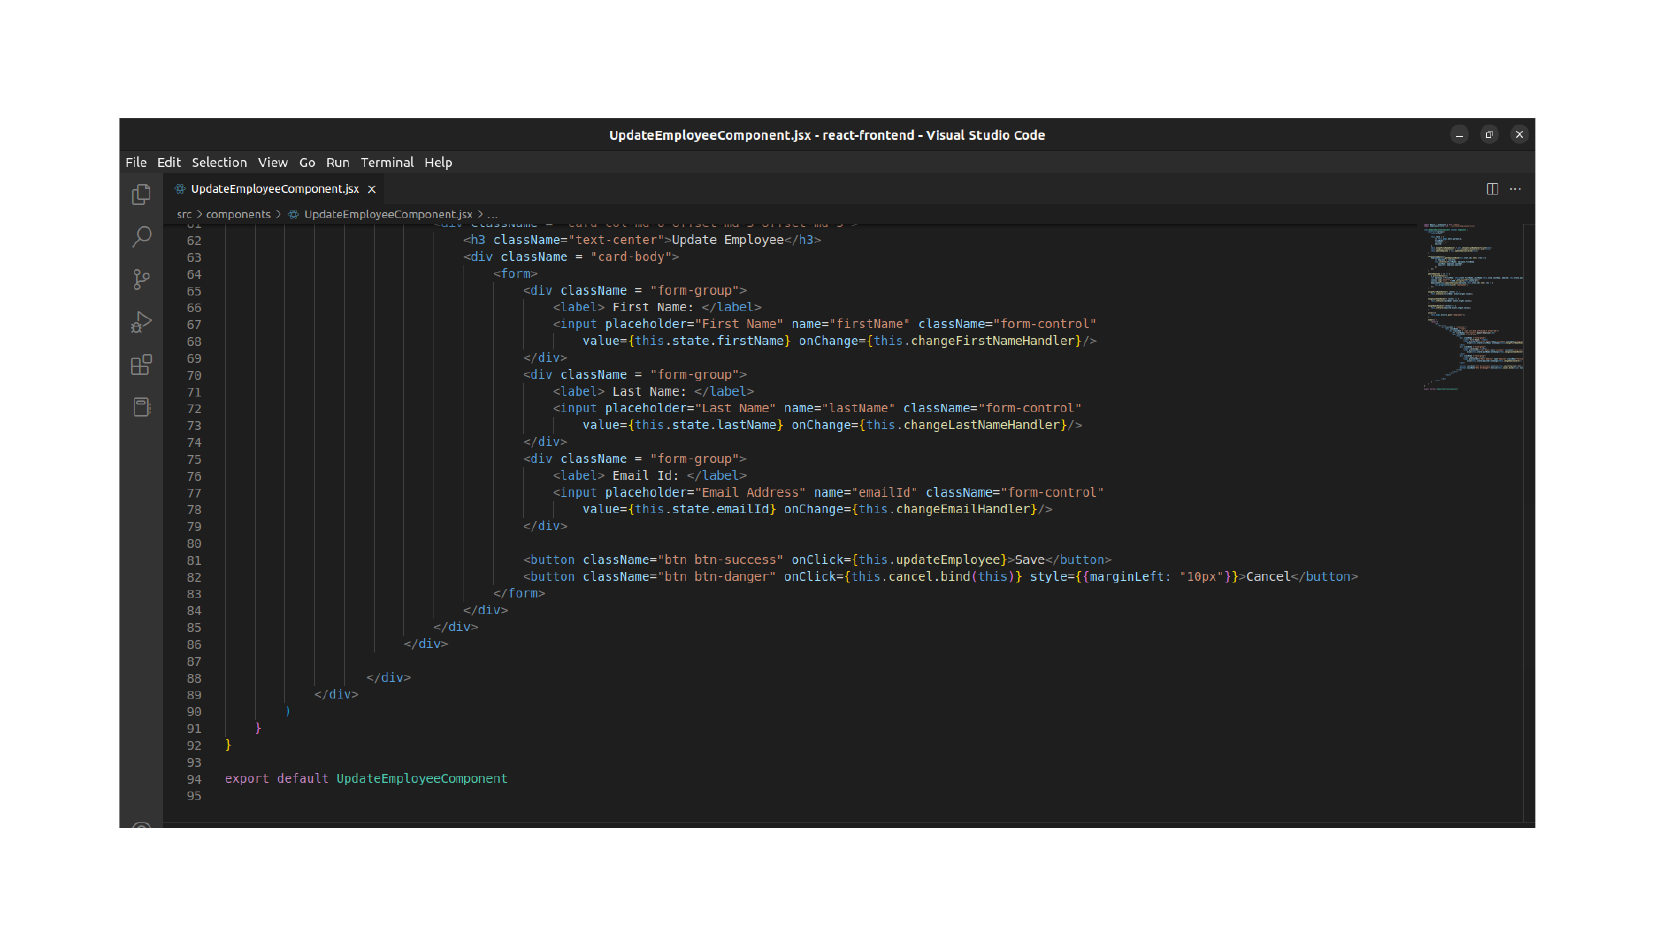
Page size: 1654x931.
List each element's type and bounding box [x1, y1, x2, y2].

picture [119, 118, 1536, 828]
